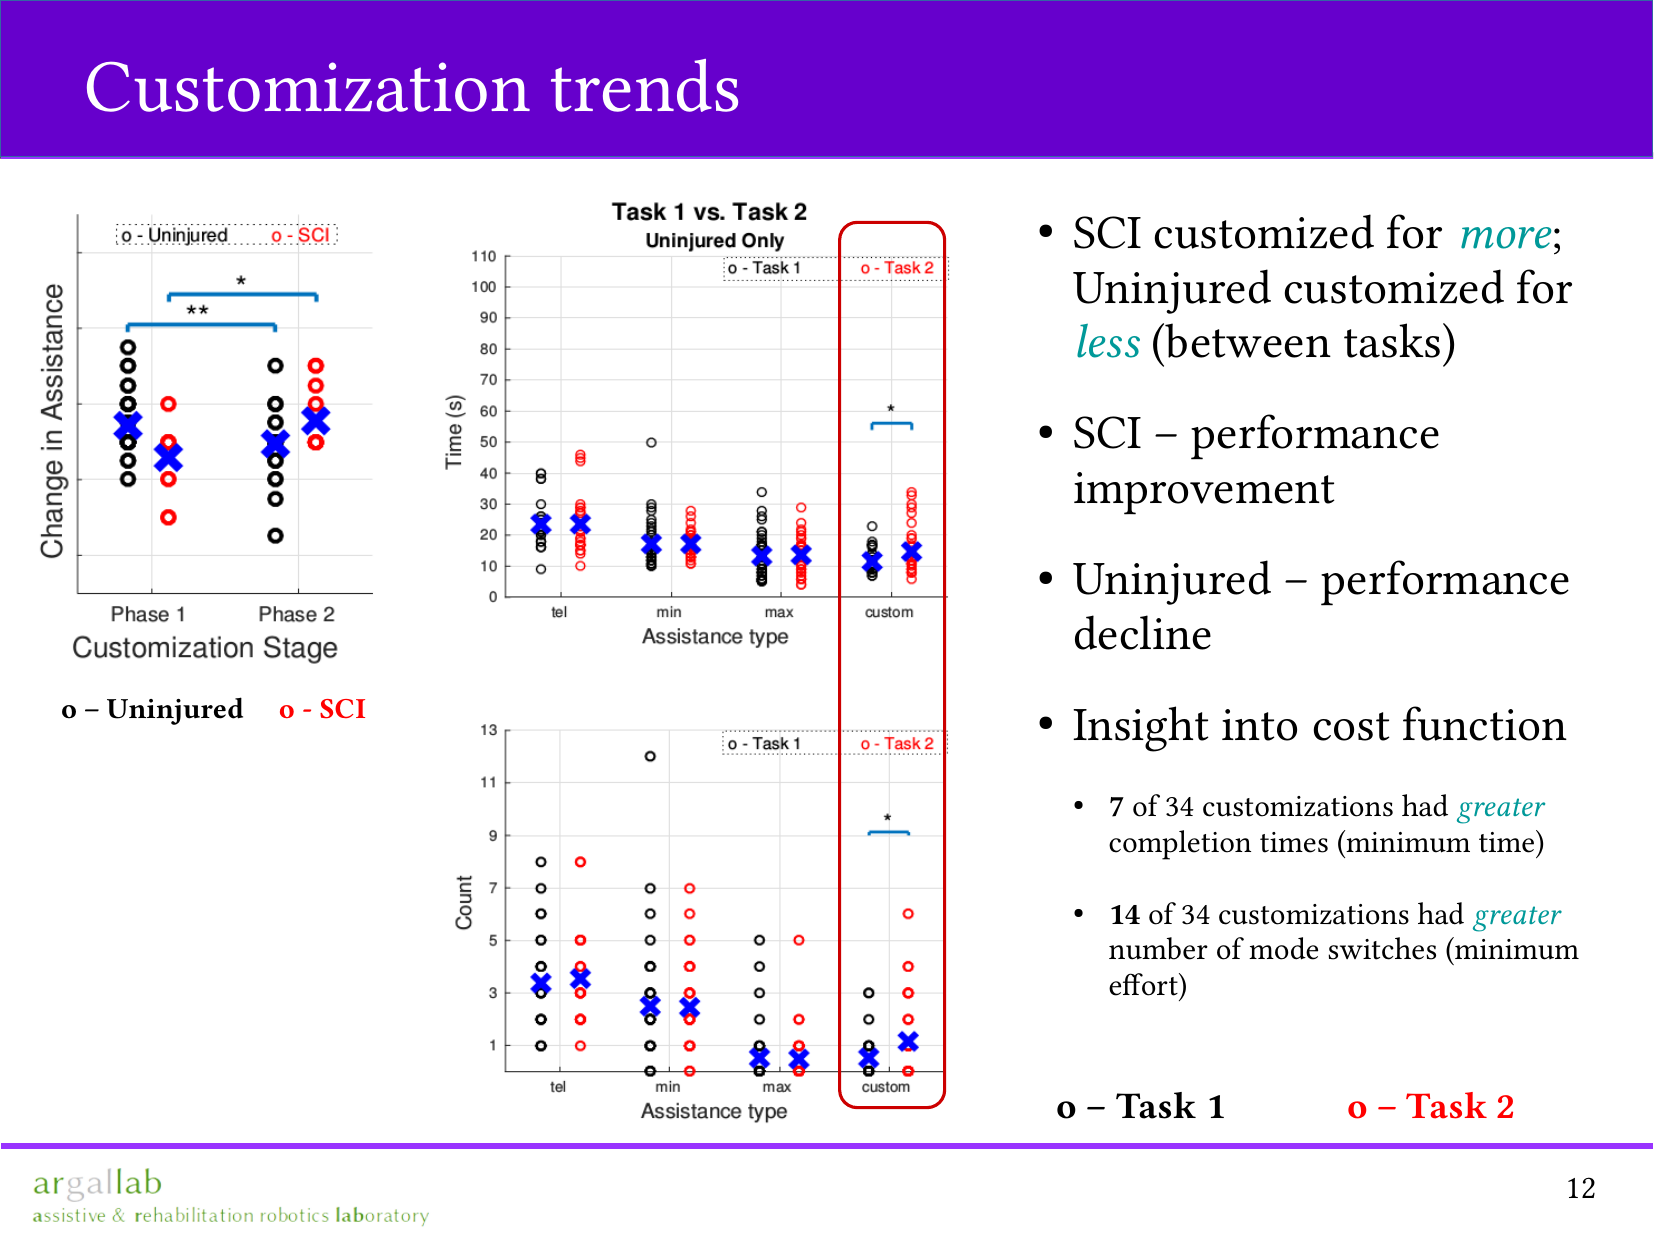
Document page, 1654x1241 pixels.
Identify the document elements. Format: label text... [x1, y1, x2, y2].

text_box o – Task 1 o – Task 2 [1032, 1078, 1541, 1136]
picture [21, 161, 1005, 1241]
picture [19, 162, 405, 679]
text_box [839, 222, 945, 1108]
text_box SCI customized for more; Uninjured customized for less (between tasks) SCI – performance improvement Uninjured – performance decline Insight into cost function 7 of 34 customizations had greater completion times (minimum time) 14 of 34 customizations had greater number of mode switches (minimum effort) [1022, 198, 1623, 1092]
text_box o – Uninjured o - SCI [39, 685, 385, 734]
text_box Customization trends [69, 36, 1621, 138]
